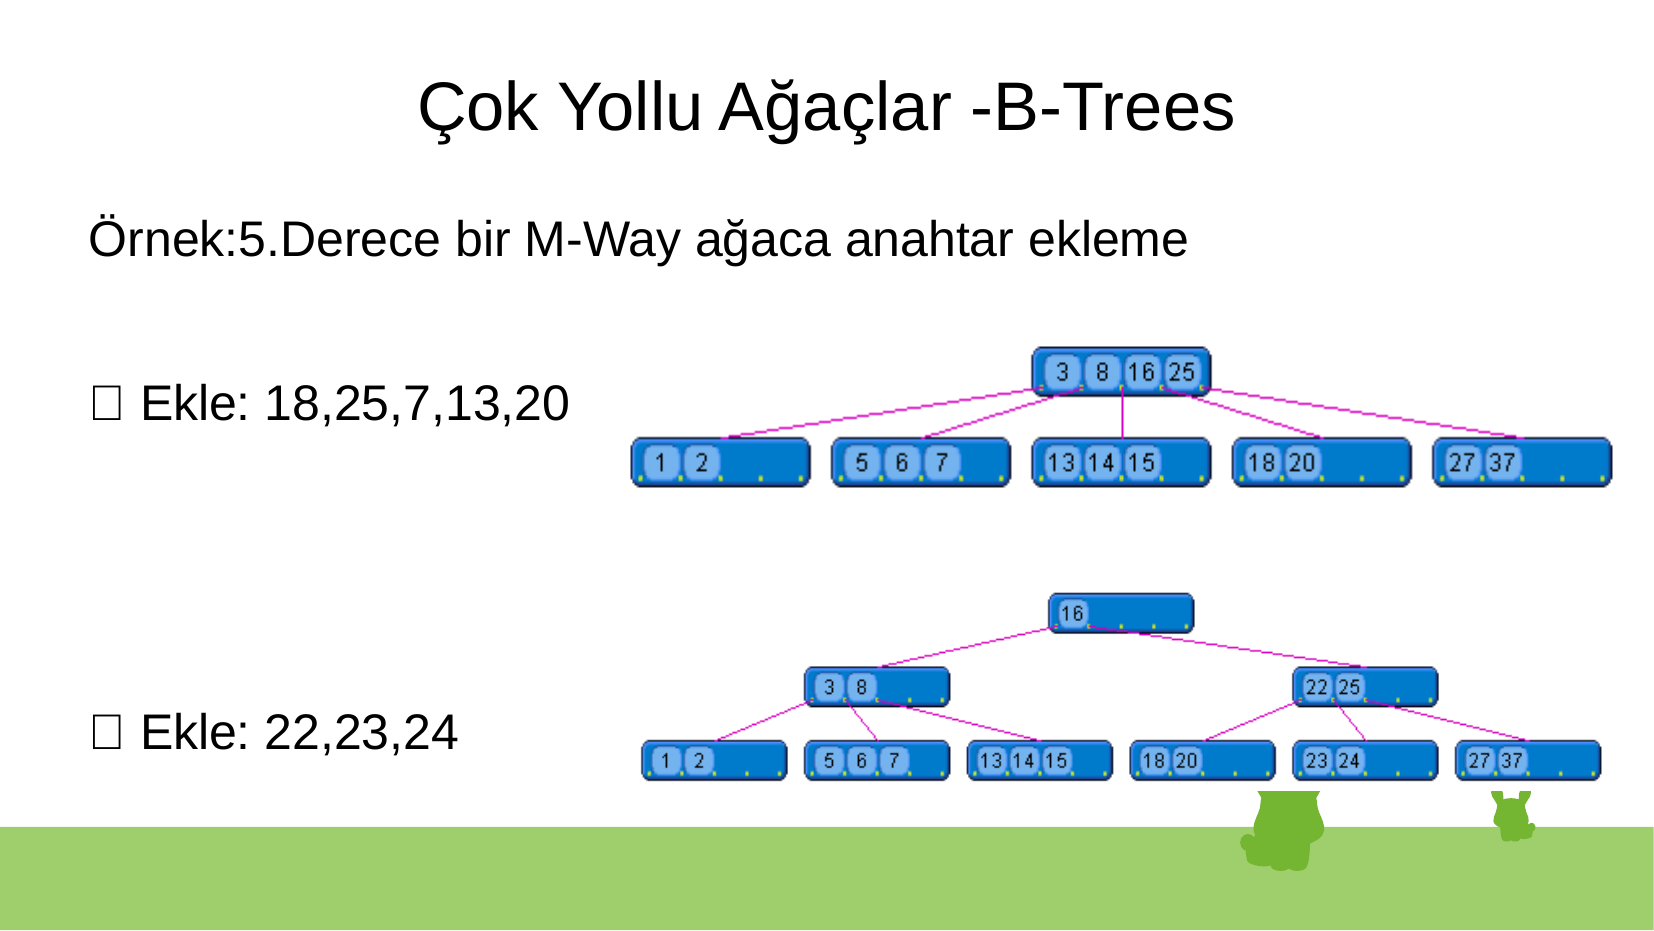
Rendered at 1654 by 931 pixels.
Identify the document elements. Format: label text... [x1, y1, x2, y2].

title Çok Yollu Ağaçlar -B-Trees [88, 29, 1565, 178]
picture [635, 585, 1618, 791]
list Örnek:5.Derece bir M-Way ağaca anahtar ekleme  Ekle: 18,25,7,13,20  Ekle: 22,23,24 [88, 206, 1565, 826]
picture [617, 339, 1637, 505]
